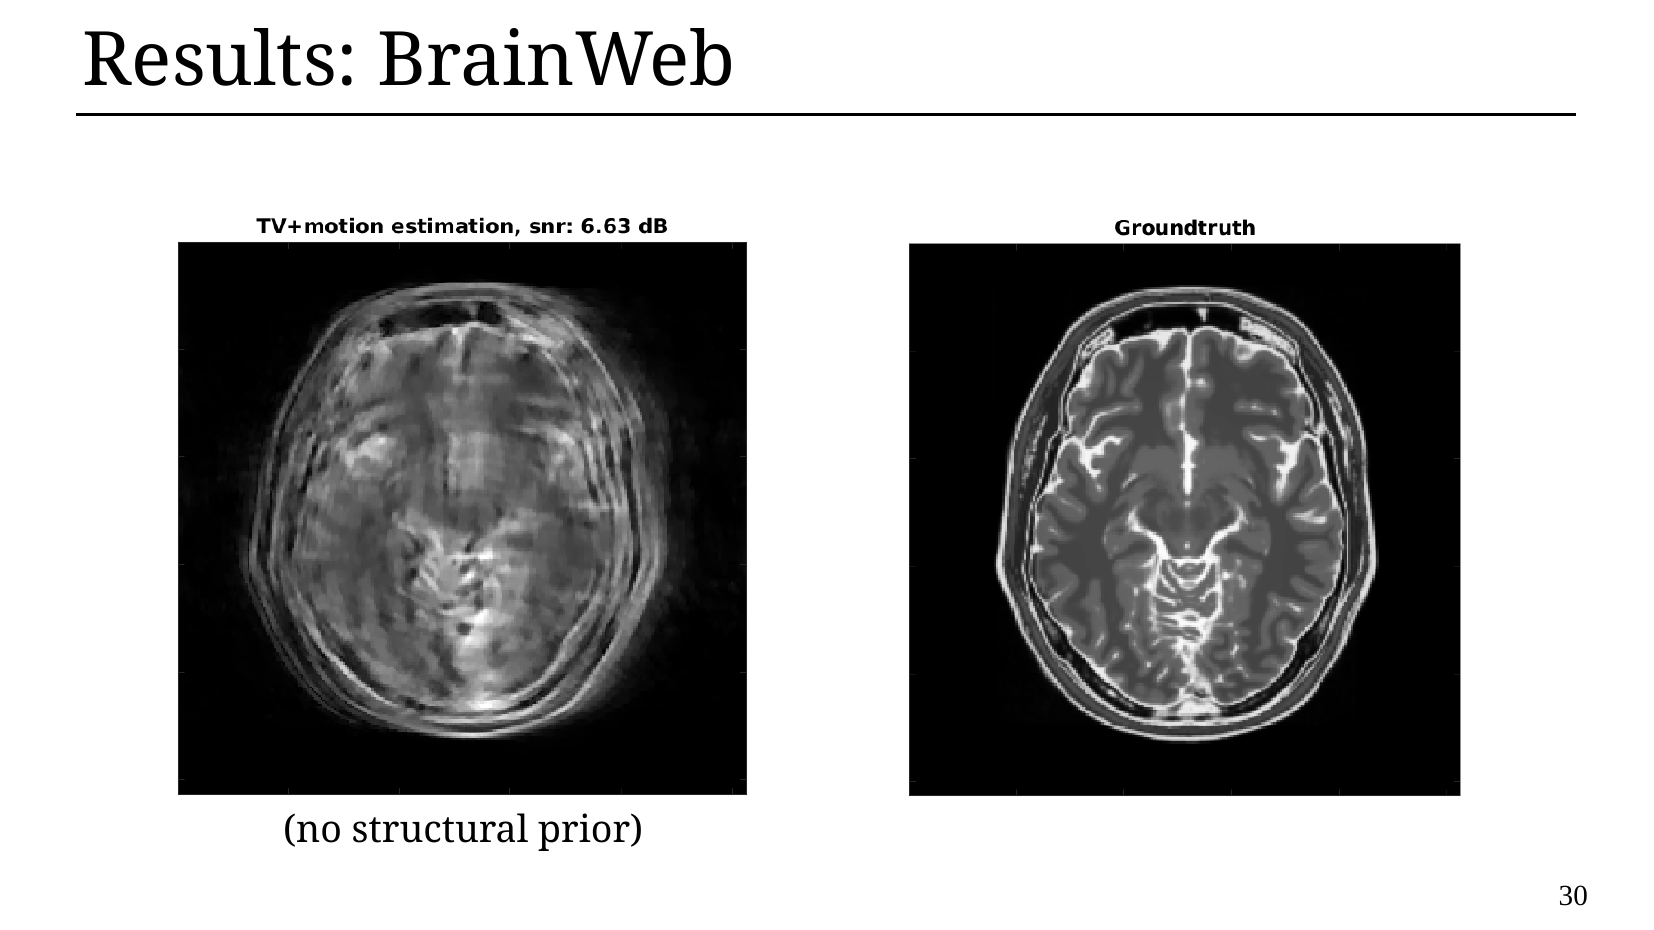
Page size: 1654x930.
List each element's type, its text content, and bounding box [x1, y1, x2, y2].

title Results: BrainWeb [82, 7, 1571, 106]
picture [30, 192, 1588, 870]
text_box (no structural prior) [191, 795, 736, 854]
